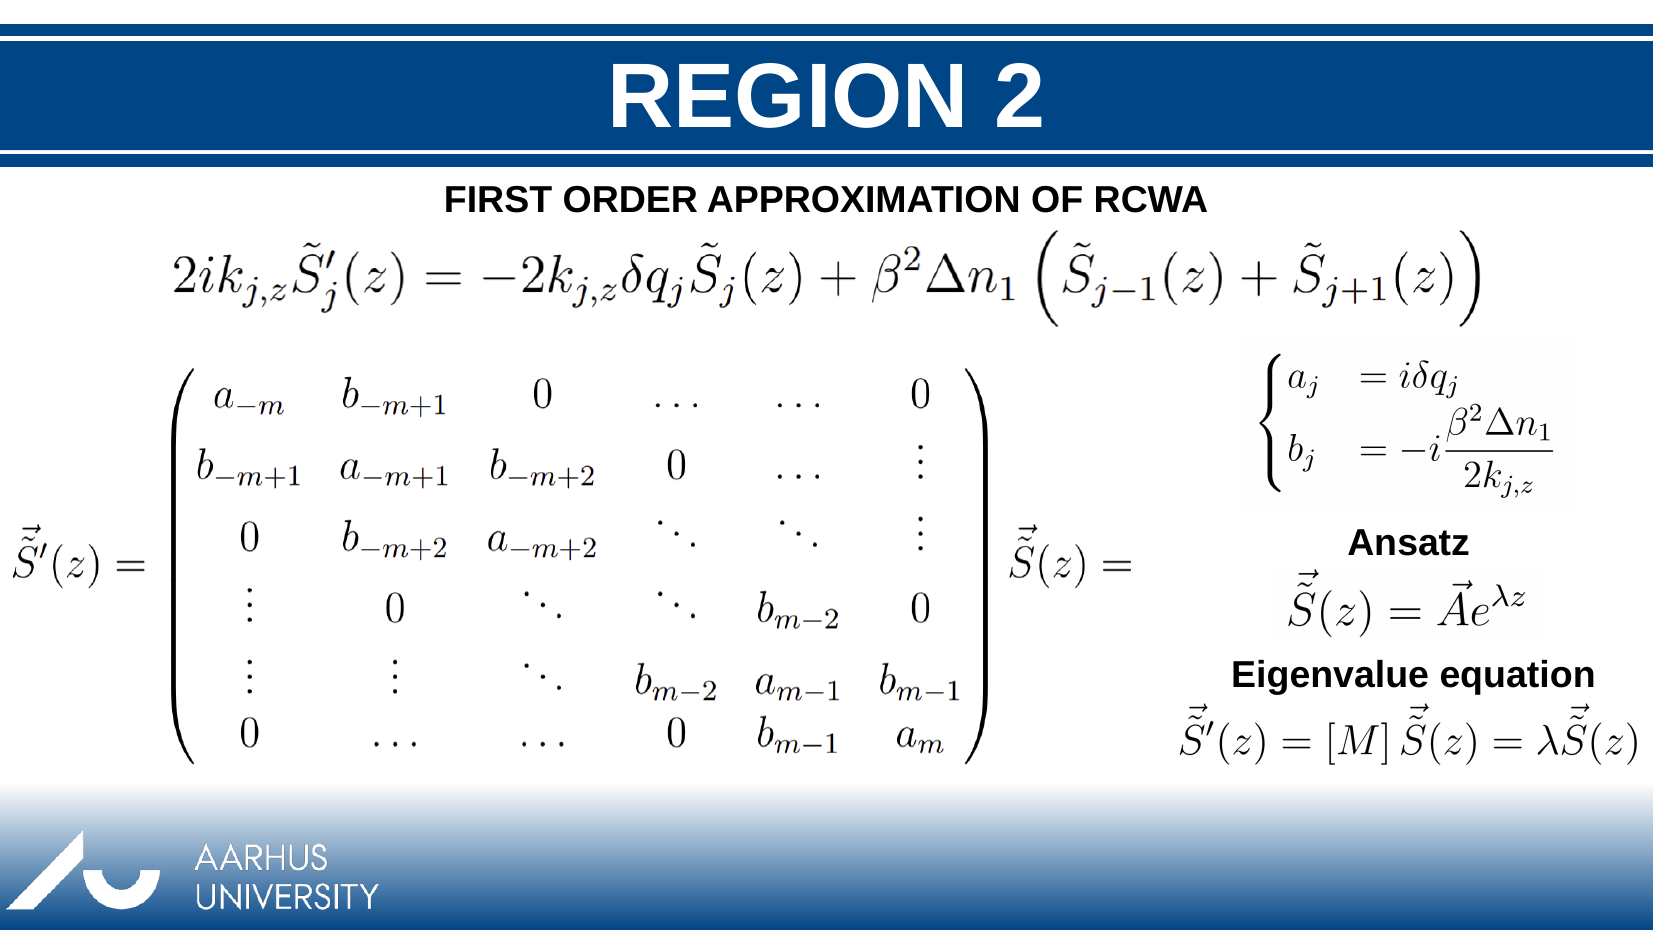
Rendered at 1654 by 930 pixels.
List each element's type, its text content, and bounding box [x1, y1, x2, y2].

picture [159, 221, 1494, 334]
picture [1273, 564, 1544, 643]
picture [5, 829, 414, 917]
text_box Ansatz [1332, 513, 1485, 571]
picture [1179, 700, 1638, 766]
picture [3, 341, 1133, 780]
text_box Eigenvalue equation [1216, 646, 1612, 704]
text_box FIRST ORDER APPROXIMATION OF RCWA [429, 171, 1224, 228]
title REGION 2 [0, 41, 1653, 151]
picture [1240, 339, 1578, 511]
